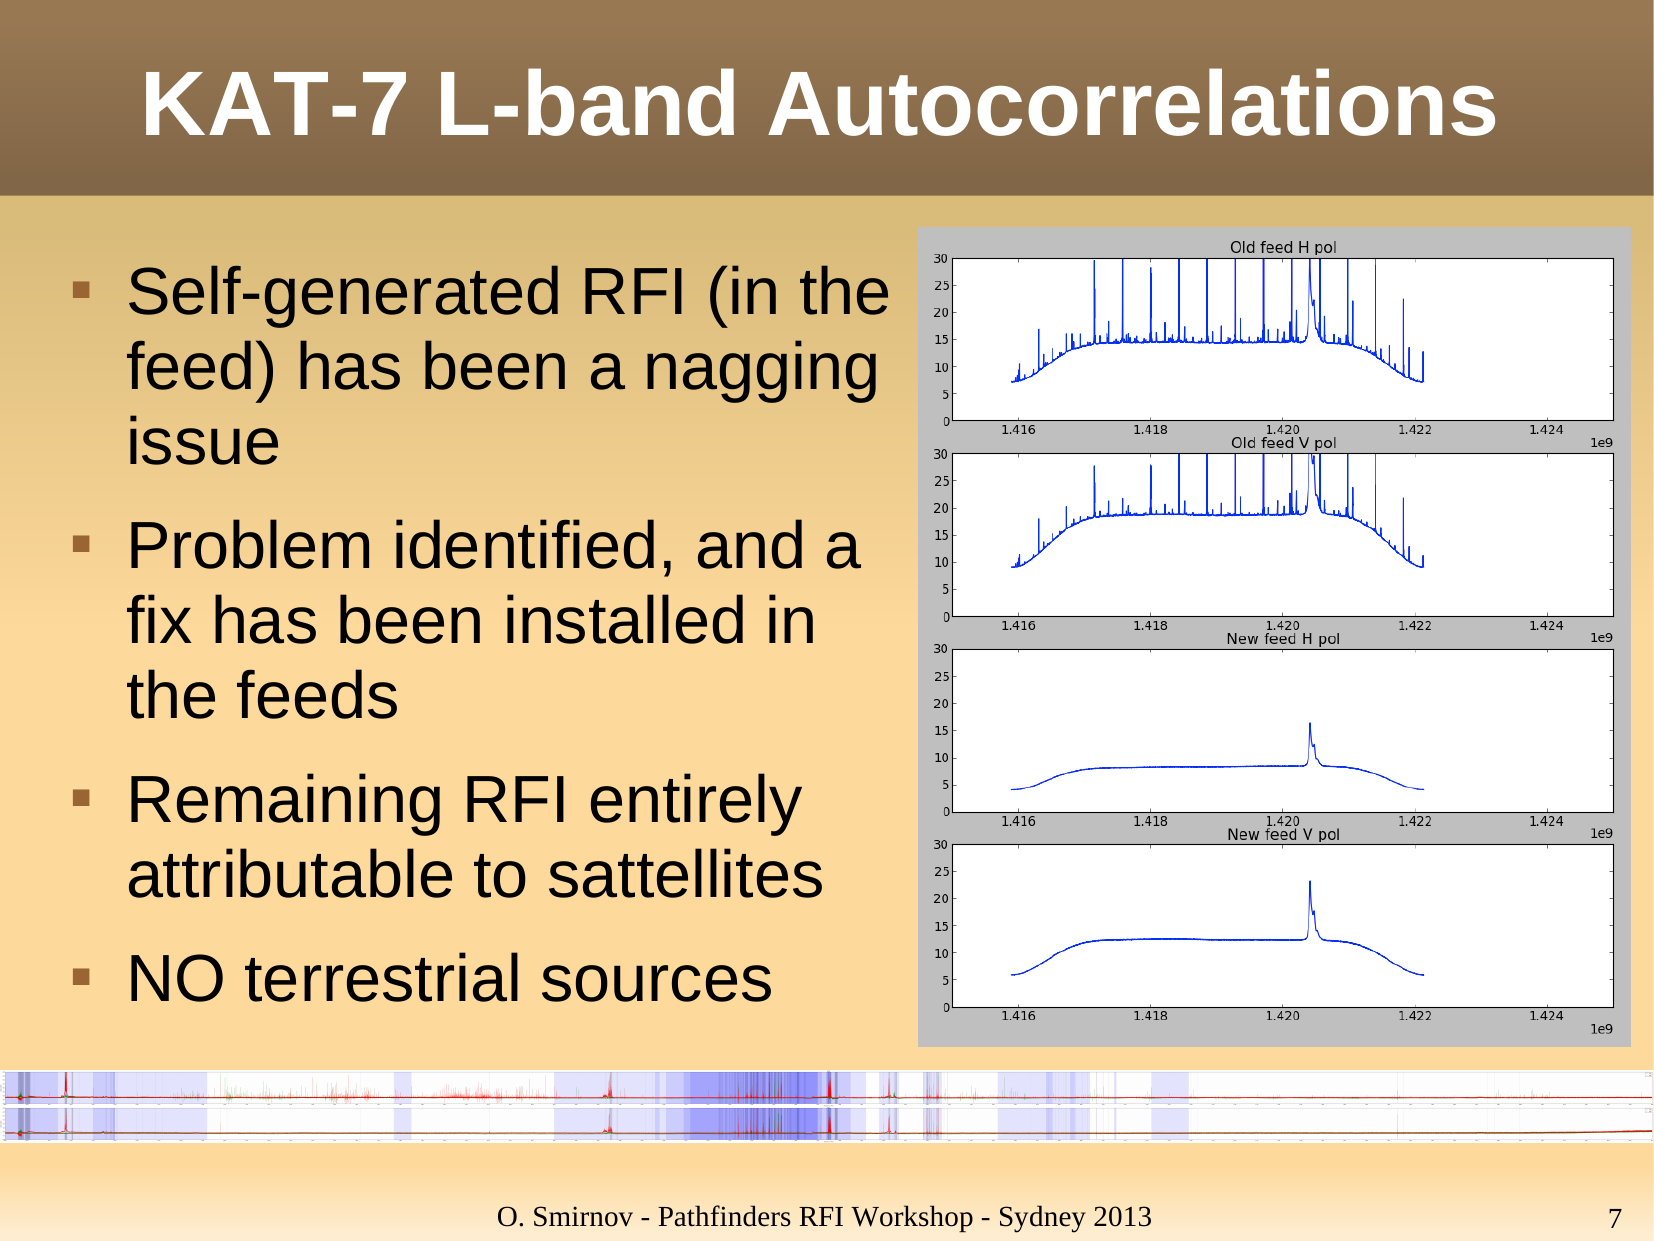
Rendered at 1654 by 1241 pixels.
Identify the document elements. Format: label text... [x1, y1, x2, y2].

picture [0, 0, 1654, 1241]
title KAT-7 L-band Autocorrelations [76, 0, 1565, 208]
list Self-generated RFI (in the feed) has been a nagging issue Problem identified, and a fix has been installed in the feeds Remaining RFI entirely attributable to sattellites NO terrestrial sources [55, 254, 919, 1073]
